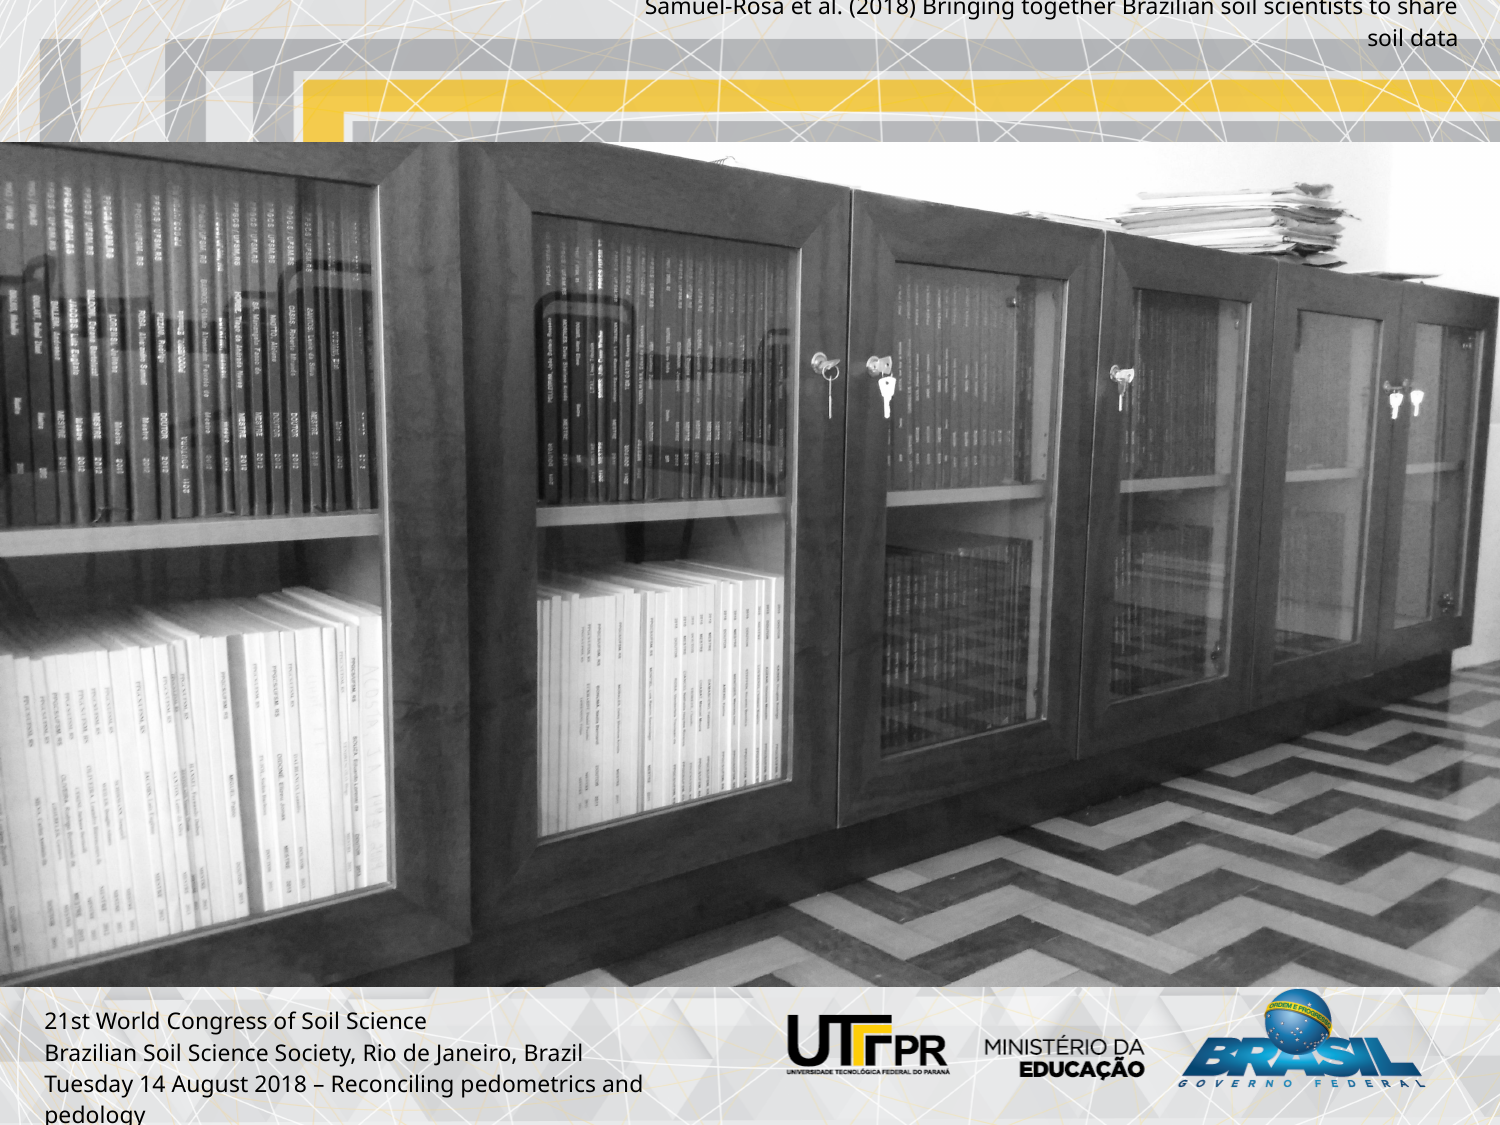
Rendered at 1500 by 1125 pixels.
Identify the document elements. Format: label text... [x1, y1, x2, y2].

picture [48, 1112, 55, 1122]
text_box Samuel-Rosa et al. (2018) Bringing together Brazilian soil scientists to share soil data [602, 0, 1459, 50]
picture [0, 0, 1500, 1125]
picture [122, 1112, 129, 1122]
text_box 21st World Congress of Soil Science Brazilian Soil Science Society, Rio de Janeiro, Brazil Tuesday 14 August 2018 – Reconciling pedometrics and pedology [29, 998, 751, 1105]
